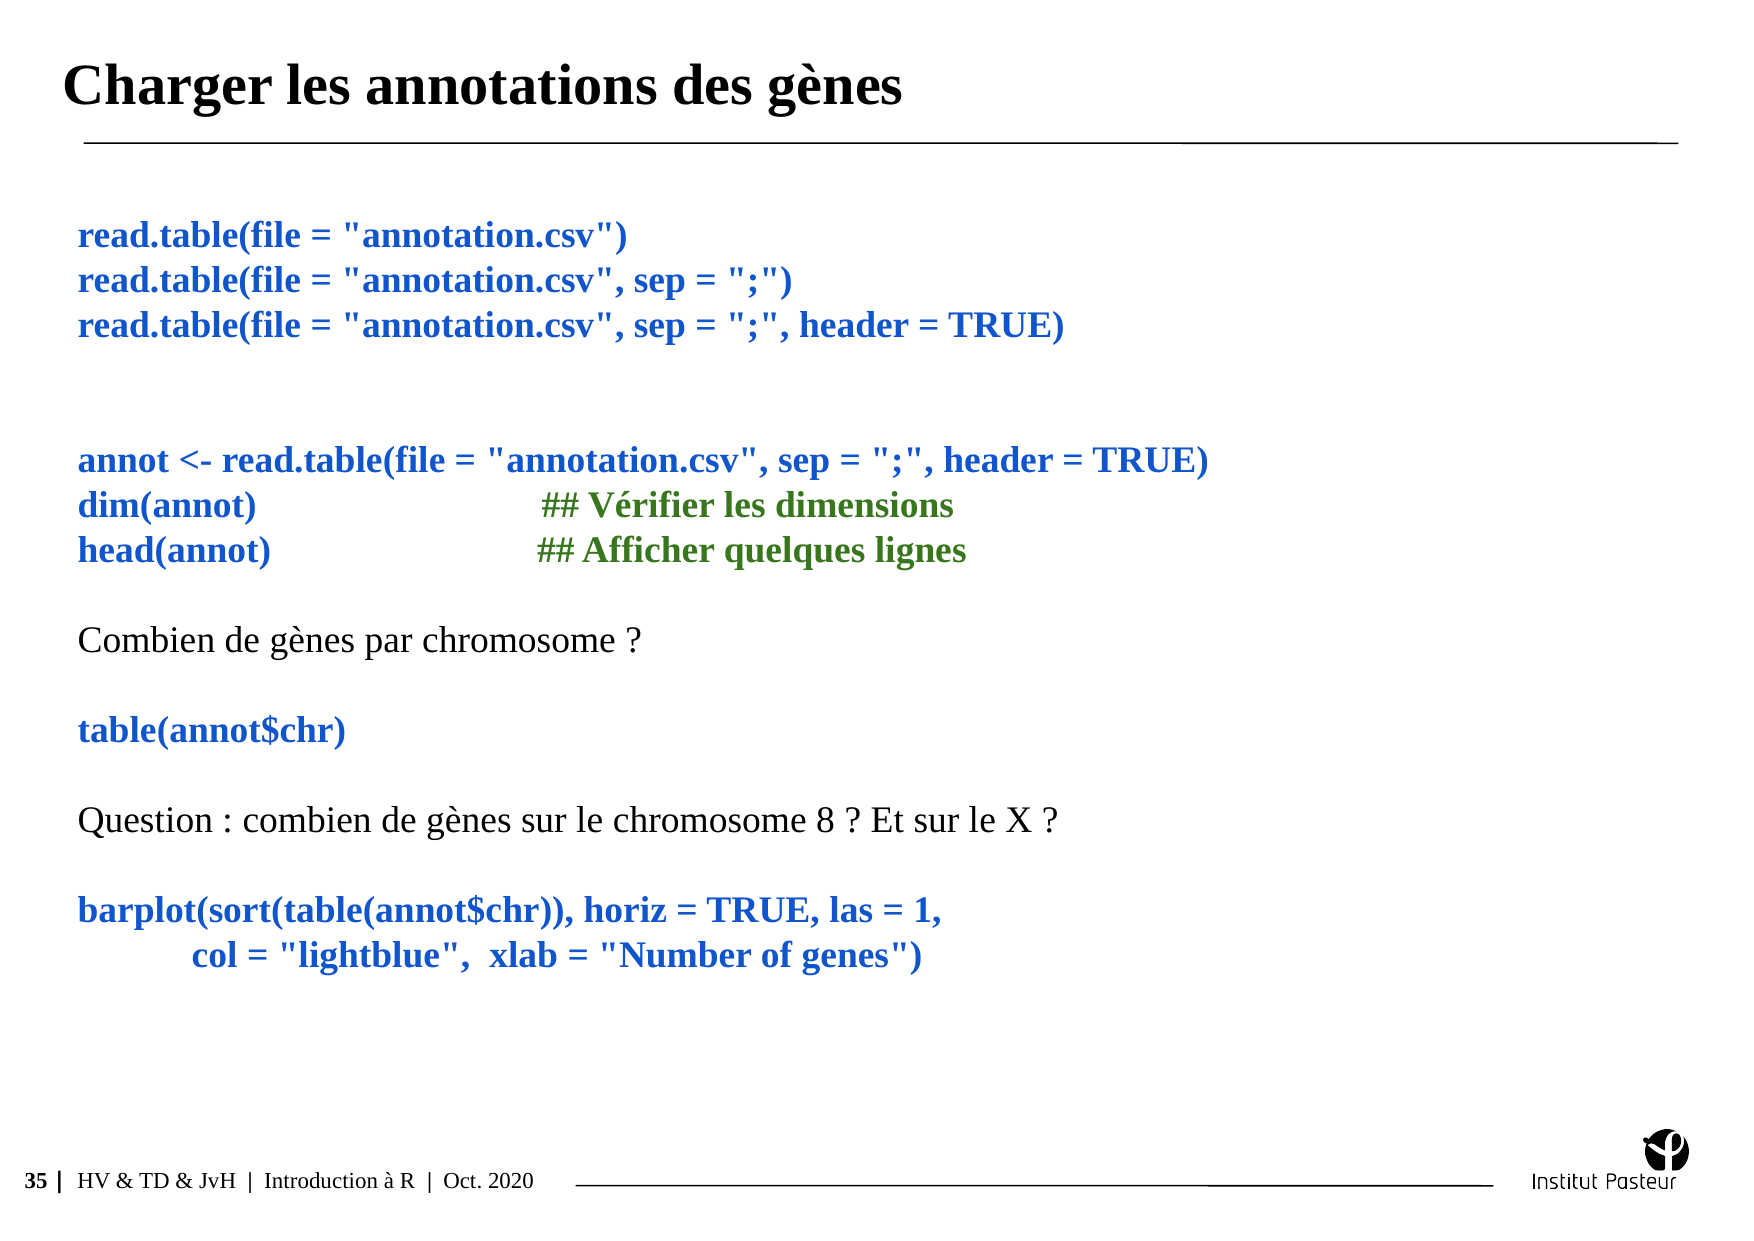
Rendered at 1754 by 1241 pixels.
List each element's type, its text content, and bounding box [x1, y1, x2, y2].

list read.table(file = "annotation.csv") read.table(file = "annotation.csv", sep = ";") read.table(file = "annotation.csv", sep = ";", header = TRUE) annot <- read.table(file = "annotation.csv", sep = ";", header = TRUE) dim(annot) ## Vérifier les dimensions head(annot) ## Afficher quelques lignes Combien de gènes par chromosome ? table(annot$chr) Question : combien de gènes sur le chromosome 8 ? Et sur le X ? barplot(sort(table(annot$chr)), horiz = TRUE, las = 1, col = "lightblue", xlab = "Number of genes") [62, 194, 1692, 1152]
picture [1533, 1152, 1689, 1189]
text_box Charger les annotations des gènes [62, 2, 1692, 160]
